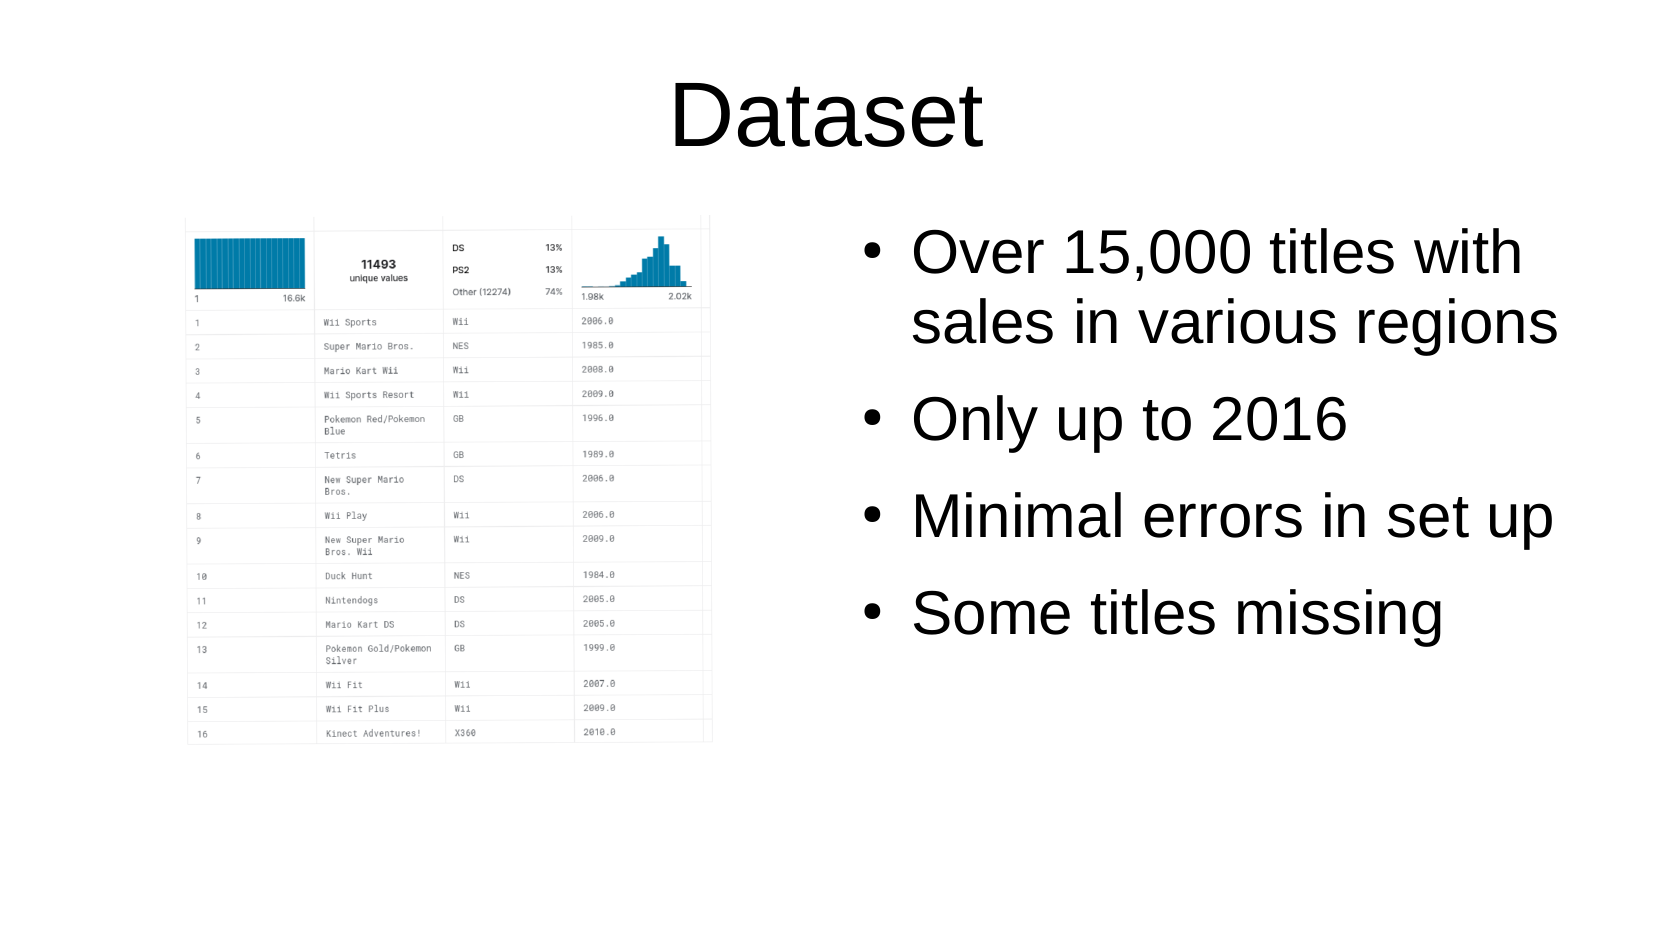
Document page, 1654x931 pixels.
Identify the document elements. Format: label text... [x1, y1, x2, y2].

title Dataset [82, 37, 1571, 193]
picture [168, 214, 726, 758]
list Over 15,000 titles with sales in various regions Only up to 2016 Minimal errors in set up Some titles missing [845, 217, 1572, 758]
